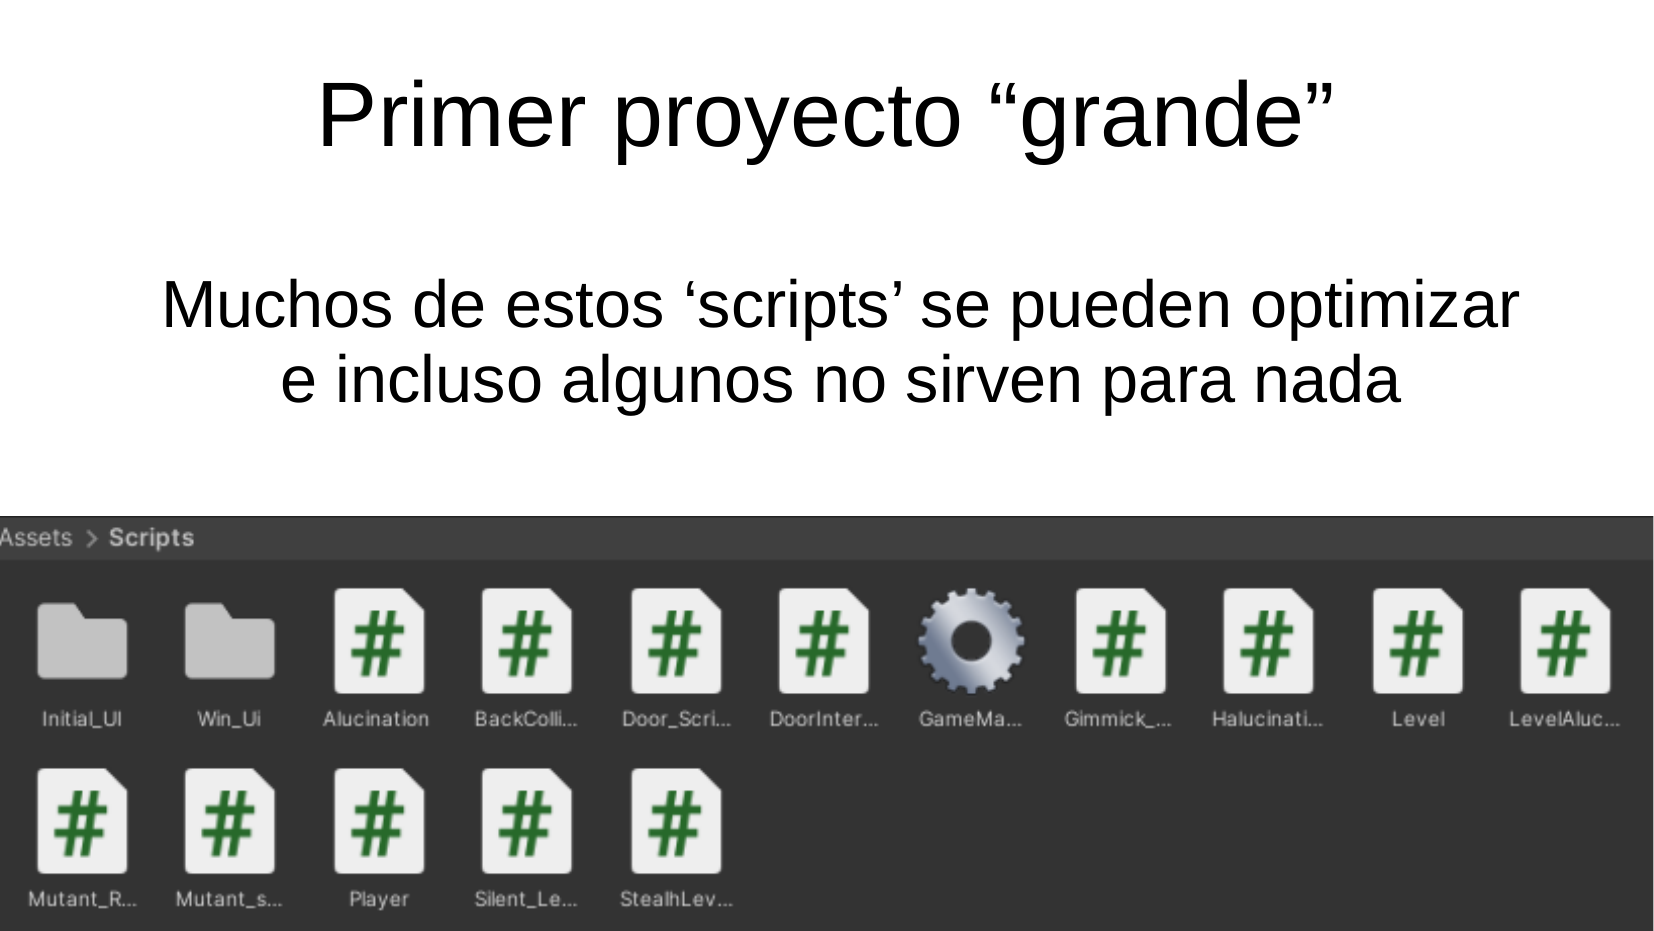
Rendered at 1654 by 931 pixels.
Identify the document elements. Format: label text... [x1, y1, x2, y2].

title Primer proyecto “grande” [82, 37, 1571, 193]
picture [0, 516, 1654, 931]
text_box Muchos de estos ‘scripts’ se pueden optimizar e incluso algunos no sirven para nada [147, 192, 1536, 492]
